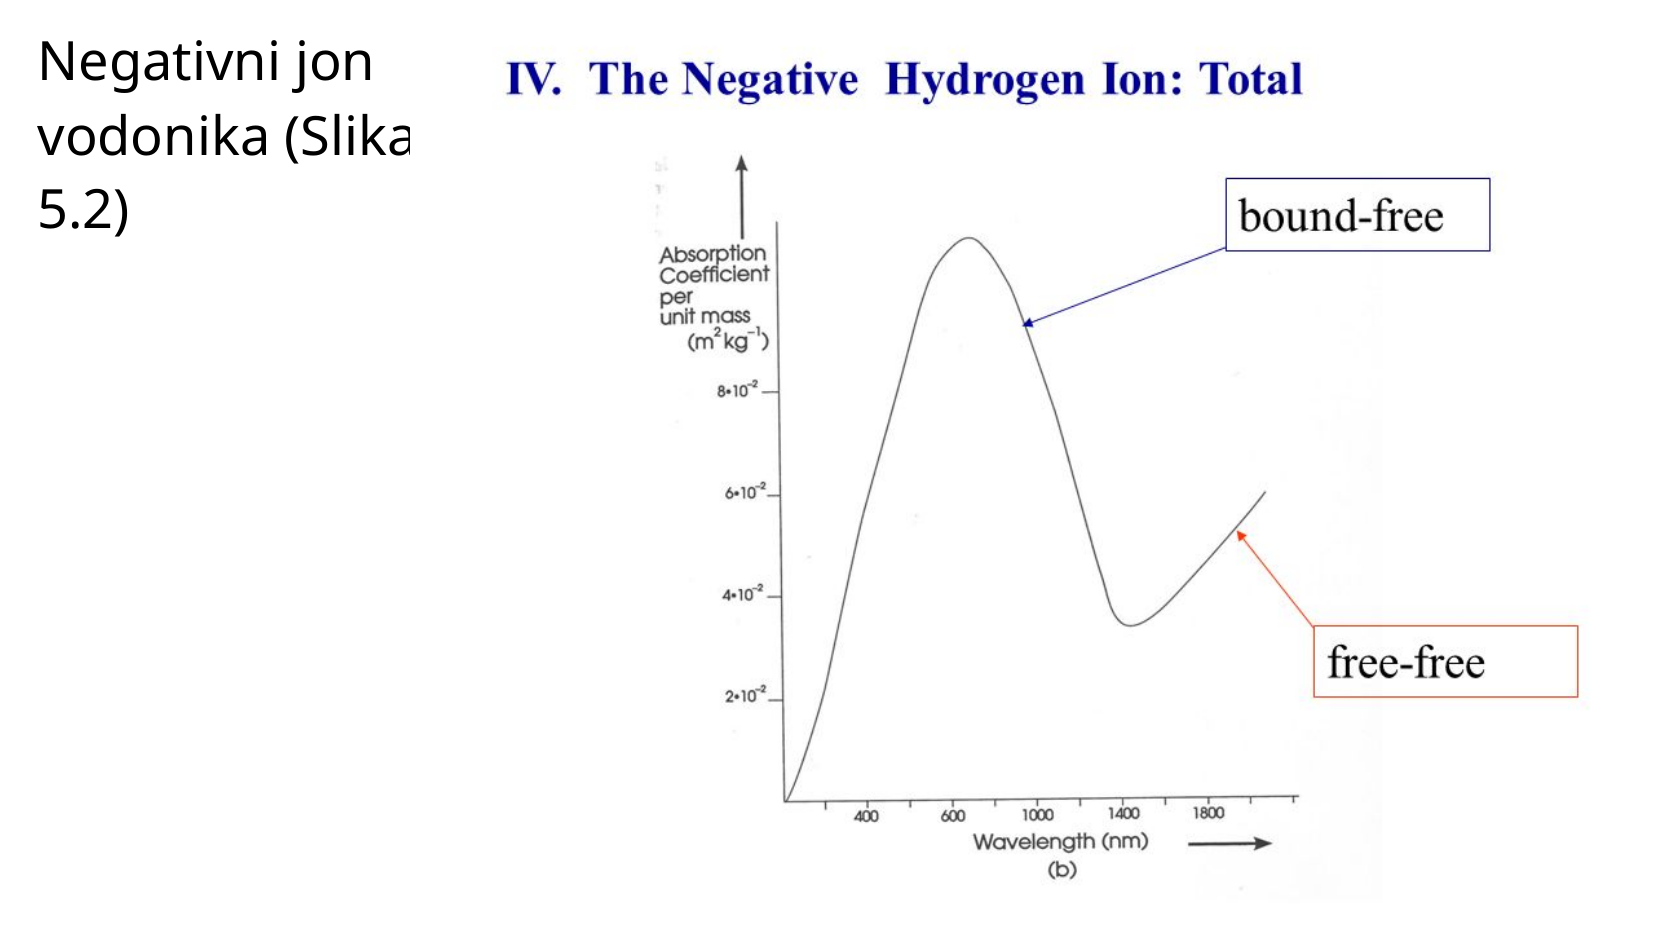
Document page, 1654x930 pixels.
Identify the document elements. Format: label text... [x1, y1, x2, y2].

picture [410, 6, 1651, 930]
title Negativni jon vodonika (Slika 5.2) [37, 37, 410, 231]
